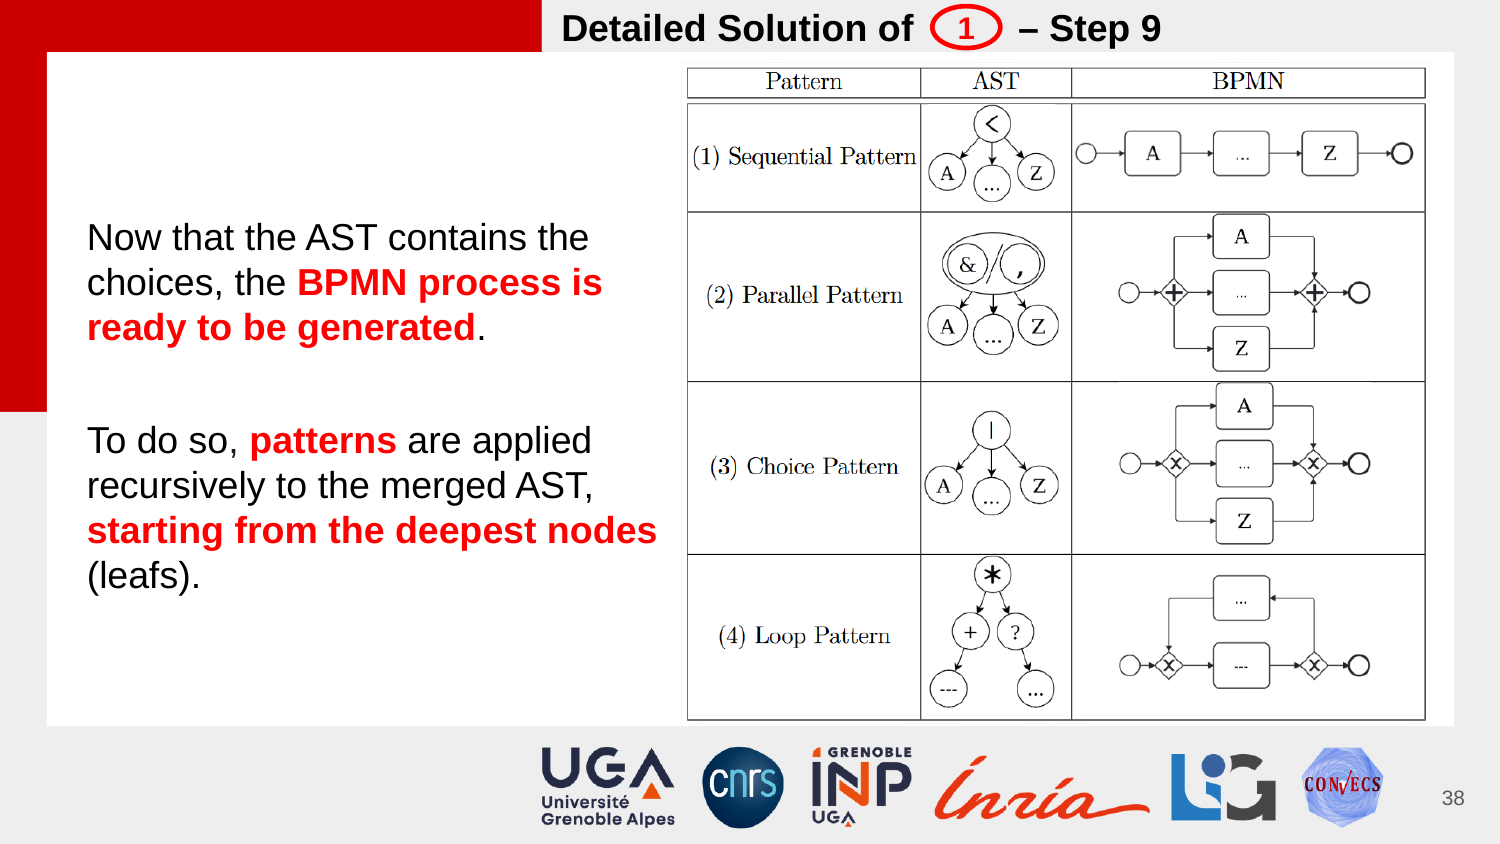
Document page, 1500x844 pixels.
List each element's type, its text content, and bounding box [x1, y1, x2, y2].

slide_number <numéro> [1389, 764, 1480, 830]
text_box To do so, patterns are applied recursively to the merged AST, starting from the deepest nodes (leafs). [71, 413, 681, 634]
picture [0, 0, 1500, 844]
text_box Detailed Solution of – Step 9 [546, 0, 1441, 55]
text_box Now that the AST contains the choices, the BPMN process is ready to be generated. [71, 209, 681, 413]
text_box 1 [932, 6, 1001, 49]
